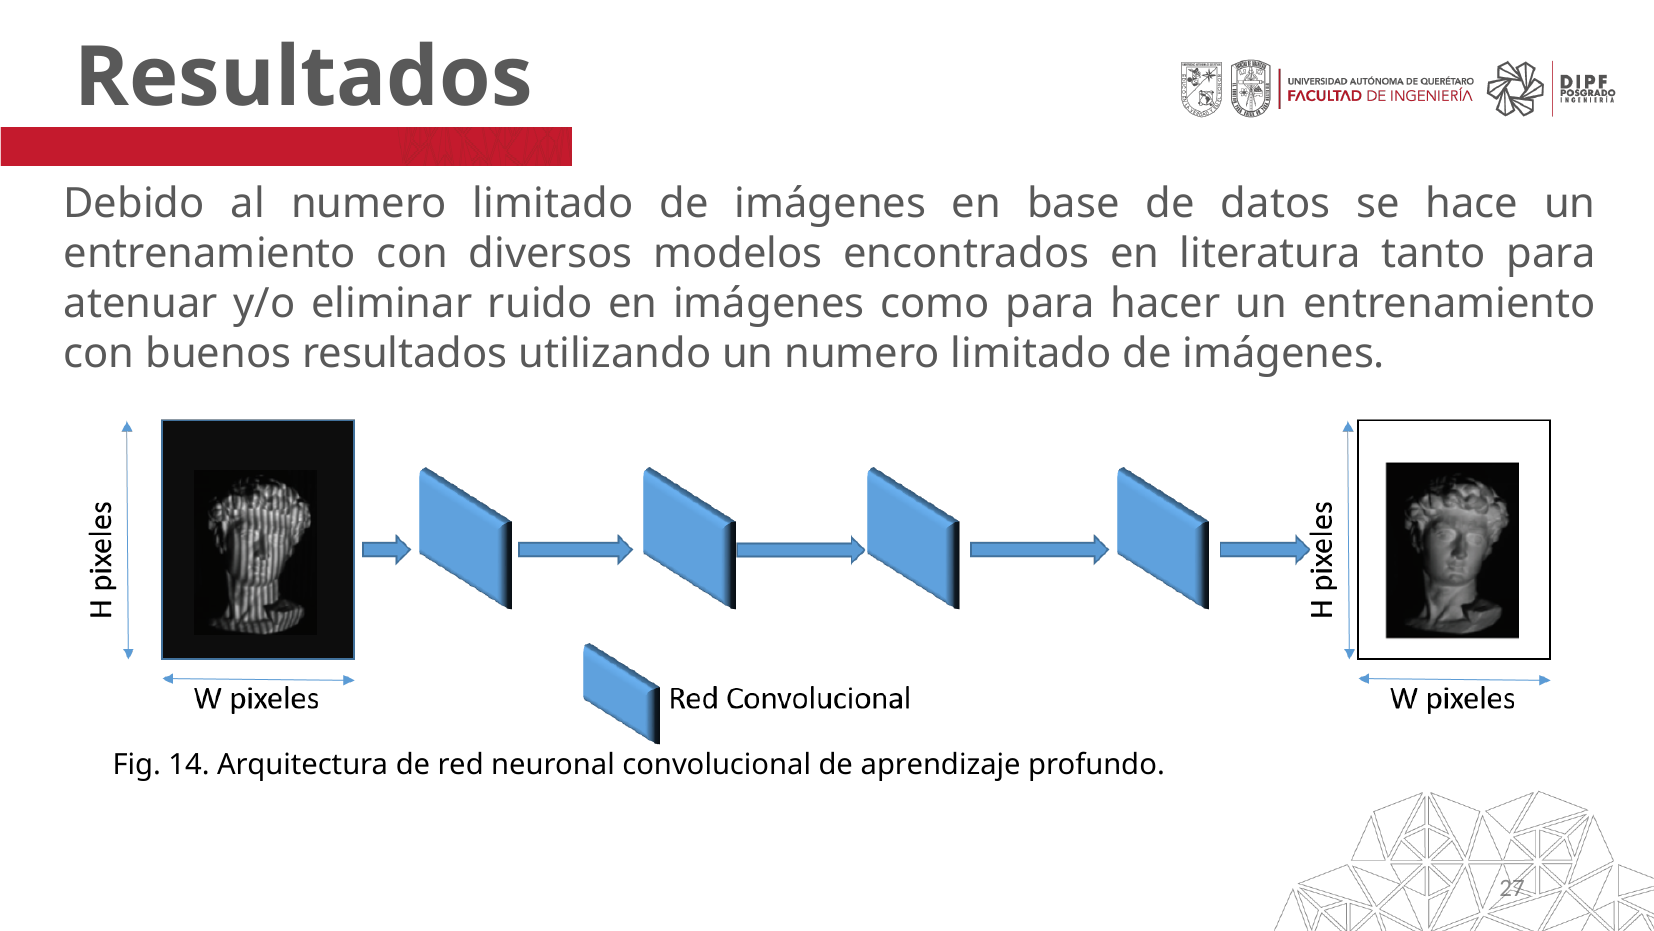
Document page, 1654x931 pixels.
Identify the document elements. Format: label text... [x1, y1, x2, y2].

text_box Resultados [54, 11, 572, 127]
picture [1176, 54, 1620, 133]
text_box Debido al numero limitado de imágenes en base de datos se hace un entrenamiento con diversos modelos encontrados en literatura tanto para atenuar y/o eliminar ruido en imágenes como para hacer un entrenamiento con buenos resultados utilizando un numero limitado de imágenes. [48, 167, 1612, 383]
text_box Fig. 14. Arquitectura de red neuronal convolucional de aprendizaje profundo. [97, 735, 1536, 820]
picture [69, 284, 1654, 747]
picture [1257, 781, 1654, 931]
picture [0, 127, 572, 166]
